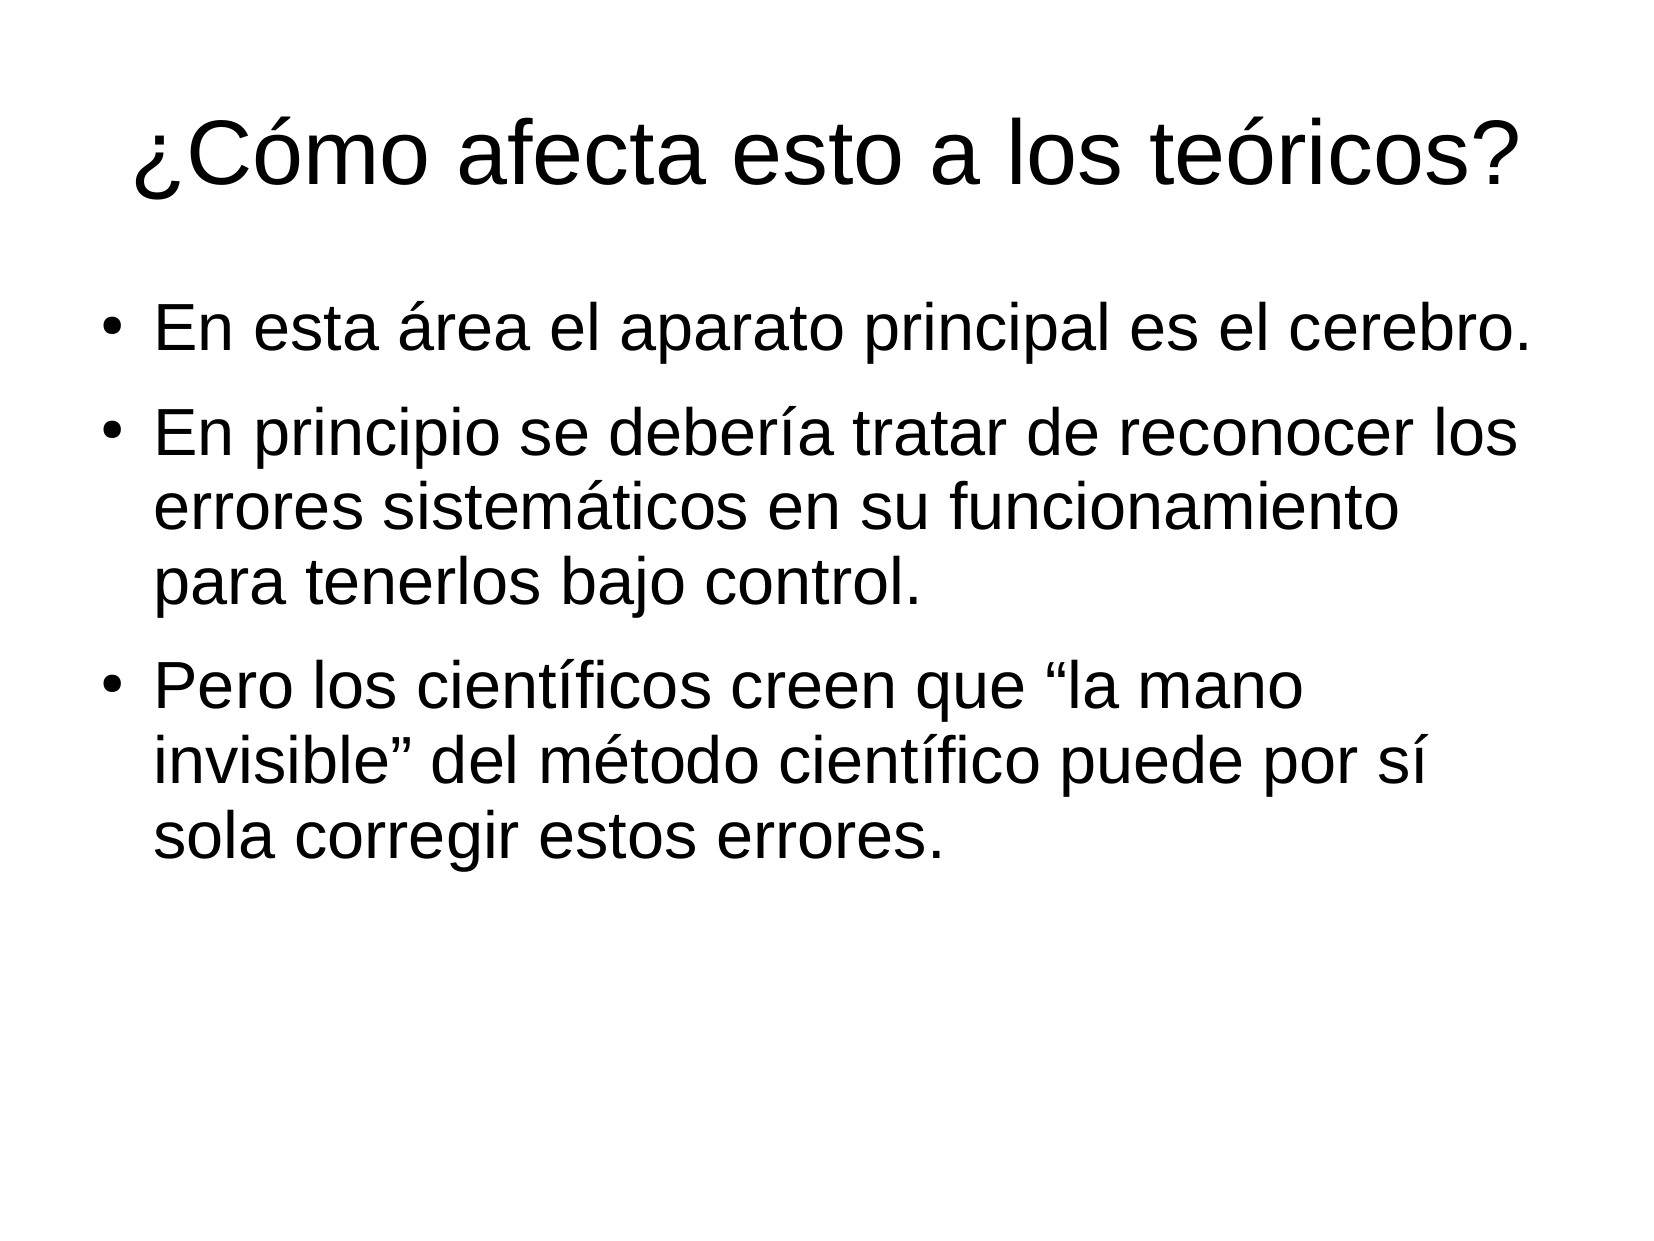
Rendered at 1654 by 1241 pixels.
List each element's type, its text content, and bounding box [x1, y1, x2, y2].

title ¿Cómo afecta esto a los teóricos? [82, 49, 1571, 257]
list En esta área el aparato principal es el cerebro. En principio se debería tratar de reconocer los errores sistemáticos en su funcionamiento para tenerlos bajo control. Pero los científicos creen que “la mano invisible” del método científico puede por sí sola corregir estos errores. [82, 290, 1538, 1010]
